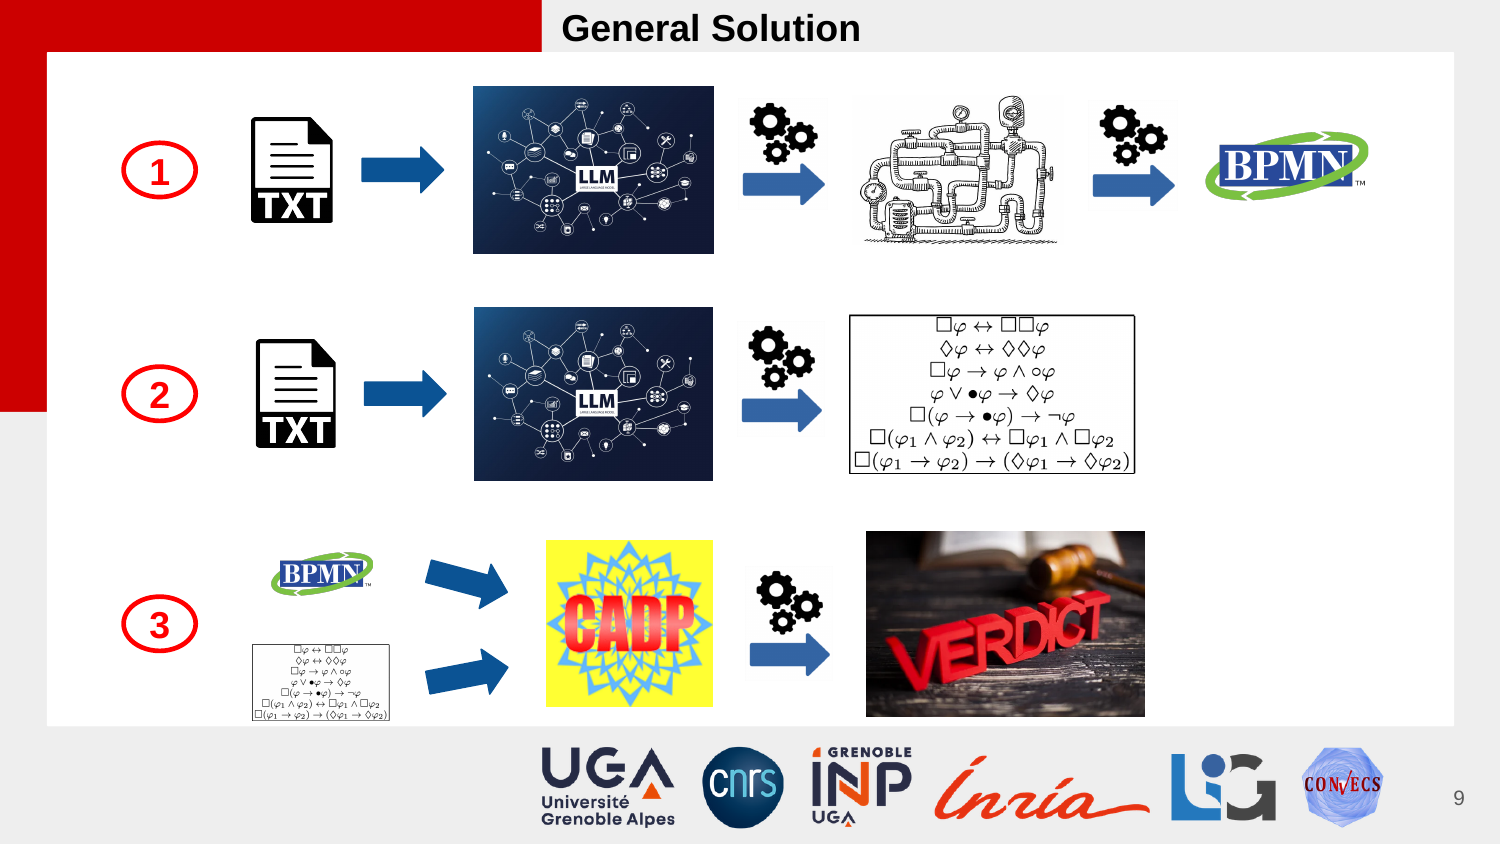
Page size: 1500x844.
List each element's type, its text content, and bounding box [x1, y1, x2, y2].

text_box General Solution [546, 0, 1441, 55]
picture [0, 0, 1500, 844]
text_box [364, 370, 447, 417]
text_box [425, 560, 508, 609]
text_box [362, 147, 444, 193]
text_box [425, 649, 508, 695]
text_box 2 [123, 366, 196, 421]
slide_number <numéro> [1389, 764, 1480, 830]
text_box 1 [123, 142, 196, 198]
text_box 3 [123, 596, 196, 651]
